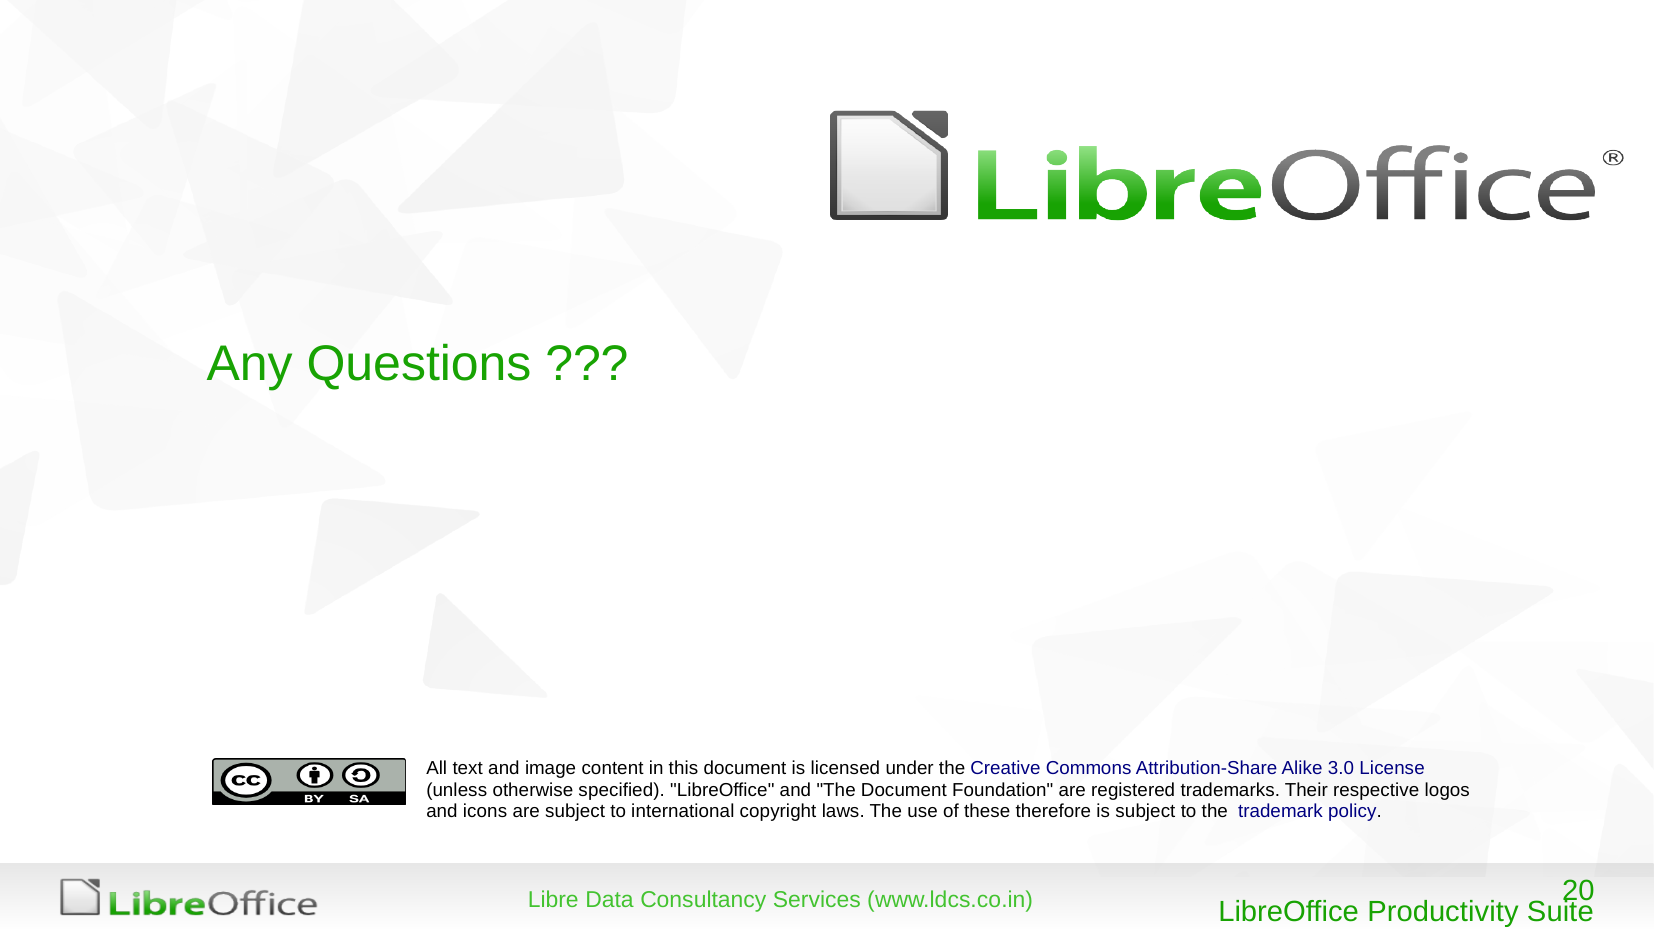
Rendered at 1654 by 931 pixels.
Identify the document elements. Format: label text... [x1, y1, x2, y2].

picture [212, 758, 406, 805]
picture [41, 864, 337, 930]
picture [0, 0, 1654, 698]
title Any Questions ??? [206, 296, 1477, 430]
table_header Libre Data Consultancy Services (www.ldcs.co.in) [513, 879, 1060, 931]
picture [915, 411, 1654, 877]
